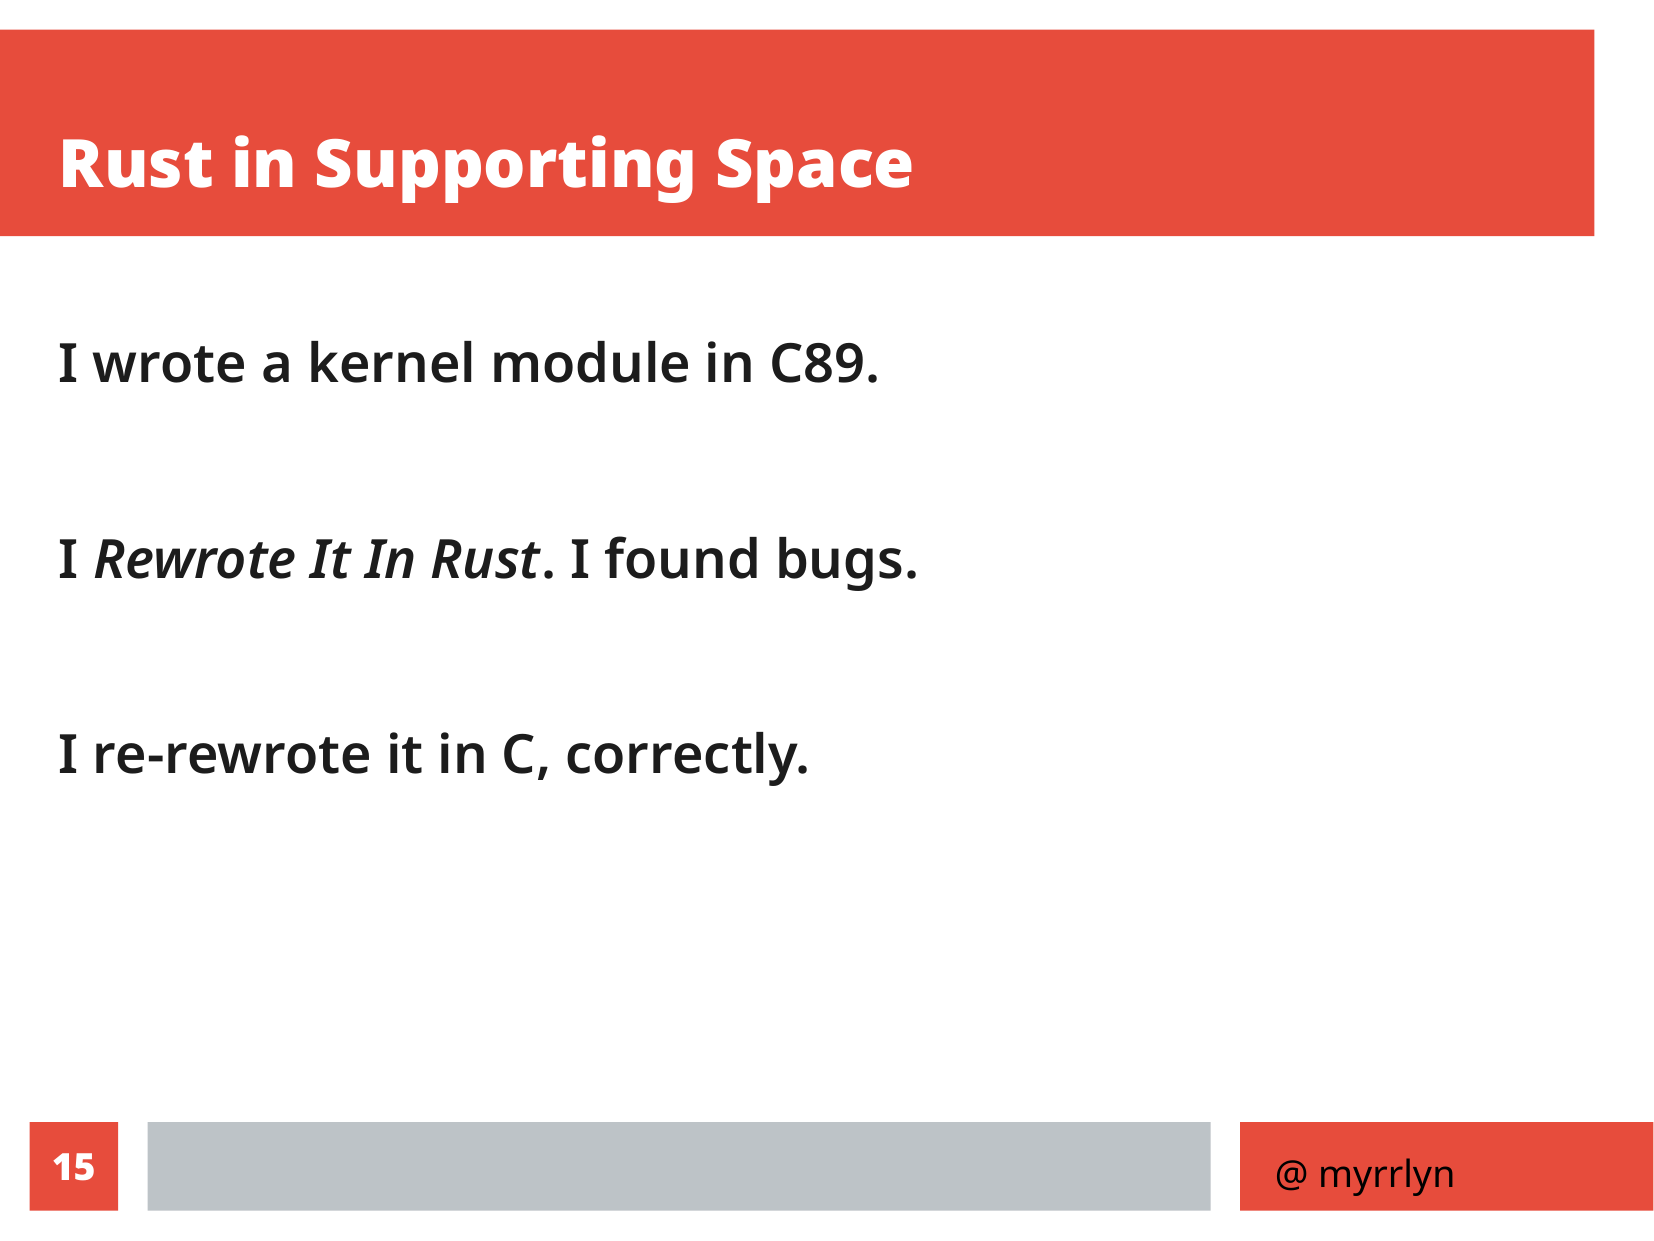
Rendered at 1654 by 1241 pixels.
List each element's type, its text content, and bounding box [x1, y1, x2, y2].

text_box @ myrrlyn [1260, 1140, 1636, 1202]
title Rust in Supporting Space [59, 59, 1595, 207]
list I wrote a kernel module in C89. I Rewrote It In Rust. I found bugs. I re-rewrote it in C, correctly. [59, 324, 1565, 1093]
